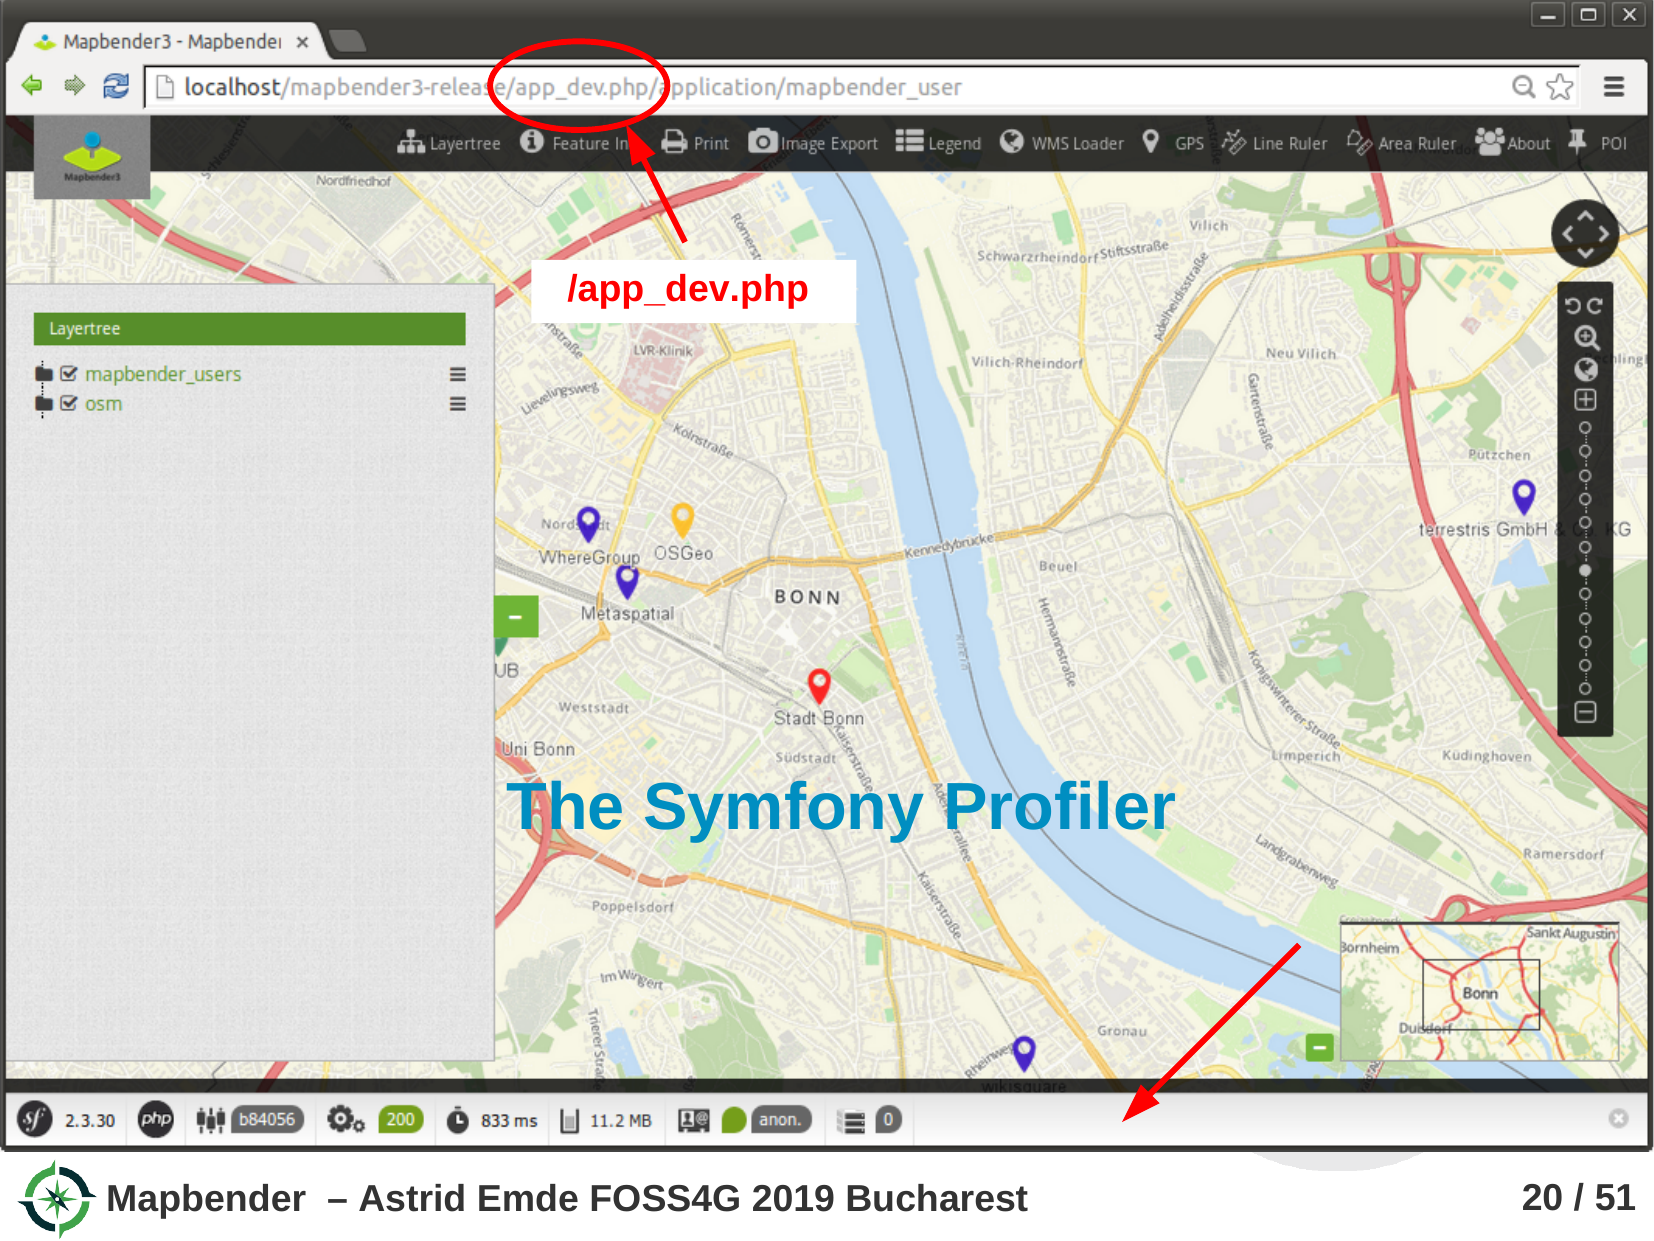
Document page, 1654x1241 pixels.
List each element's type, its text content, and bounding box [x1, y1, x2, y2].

text_box /app_dev.php [531, 259, 857, 324]
title The Symfony Profiler [162, 739, 1521, 873]
picture [0, 0, 1654, 1152]
picture [16, 1158, 98, 1240]
